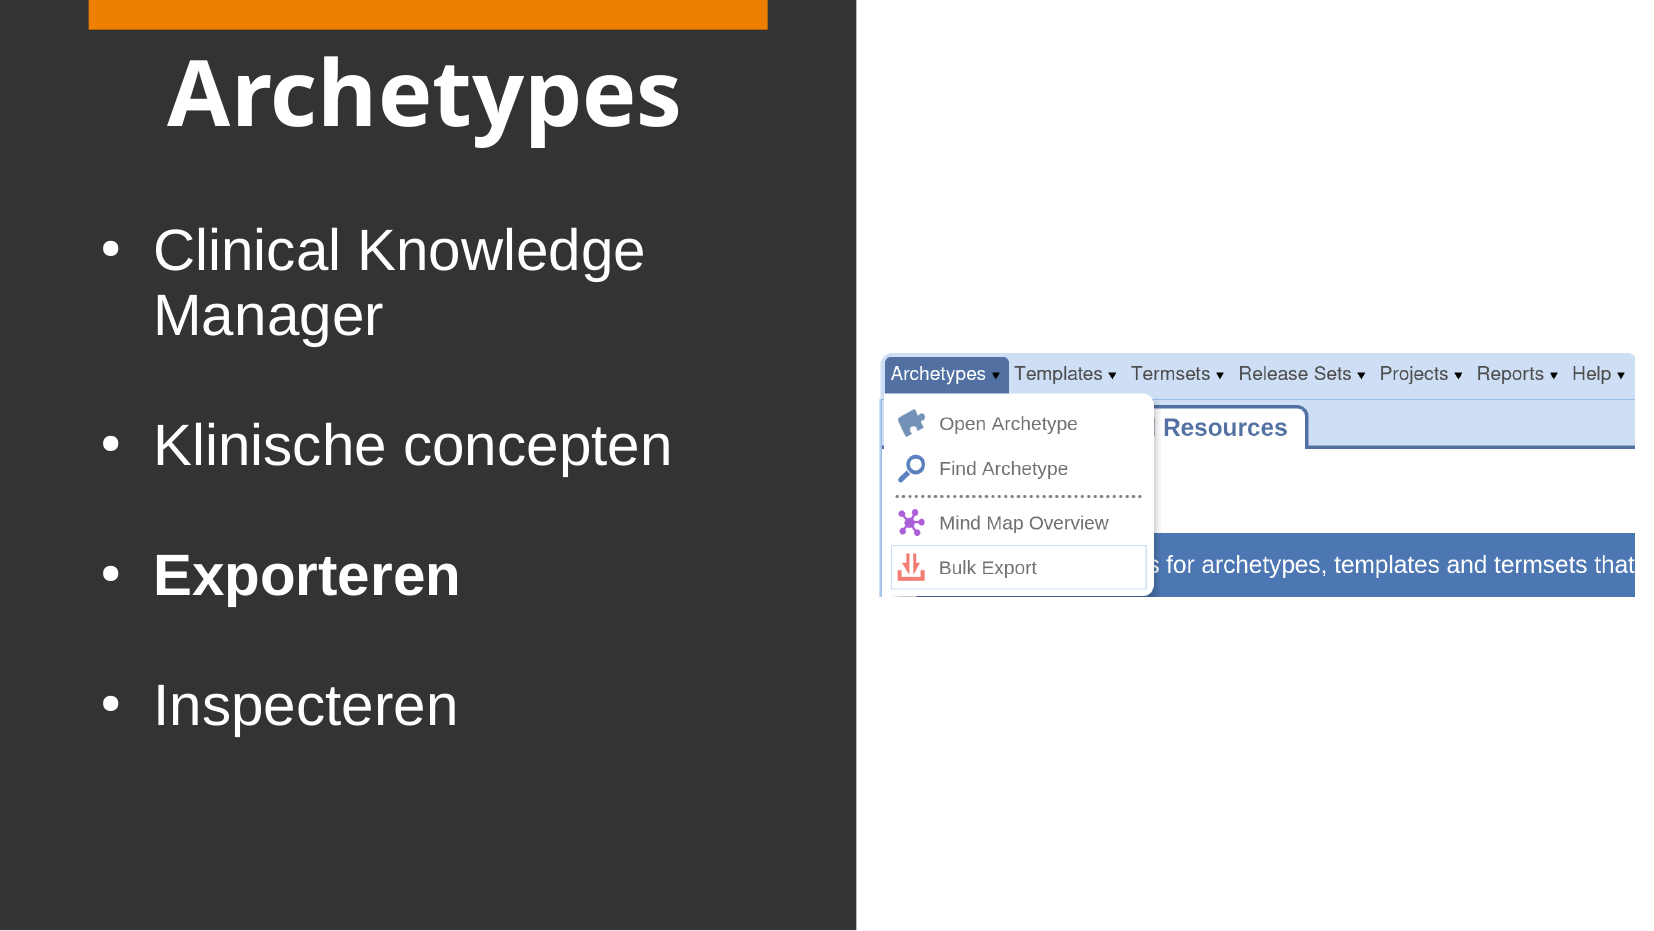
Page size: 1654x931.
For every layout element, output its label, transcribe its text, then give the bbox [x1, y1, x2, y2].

picture [879, 353, 1635, 597]
title Archetypes [82, 13, 768, 169]
list Clinical Knowledge Manager Klinische concepten Exporteren Inspecteren [82, 217, 768, 857]
text_box [0, 0, 857, 931]
